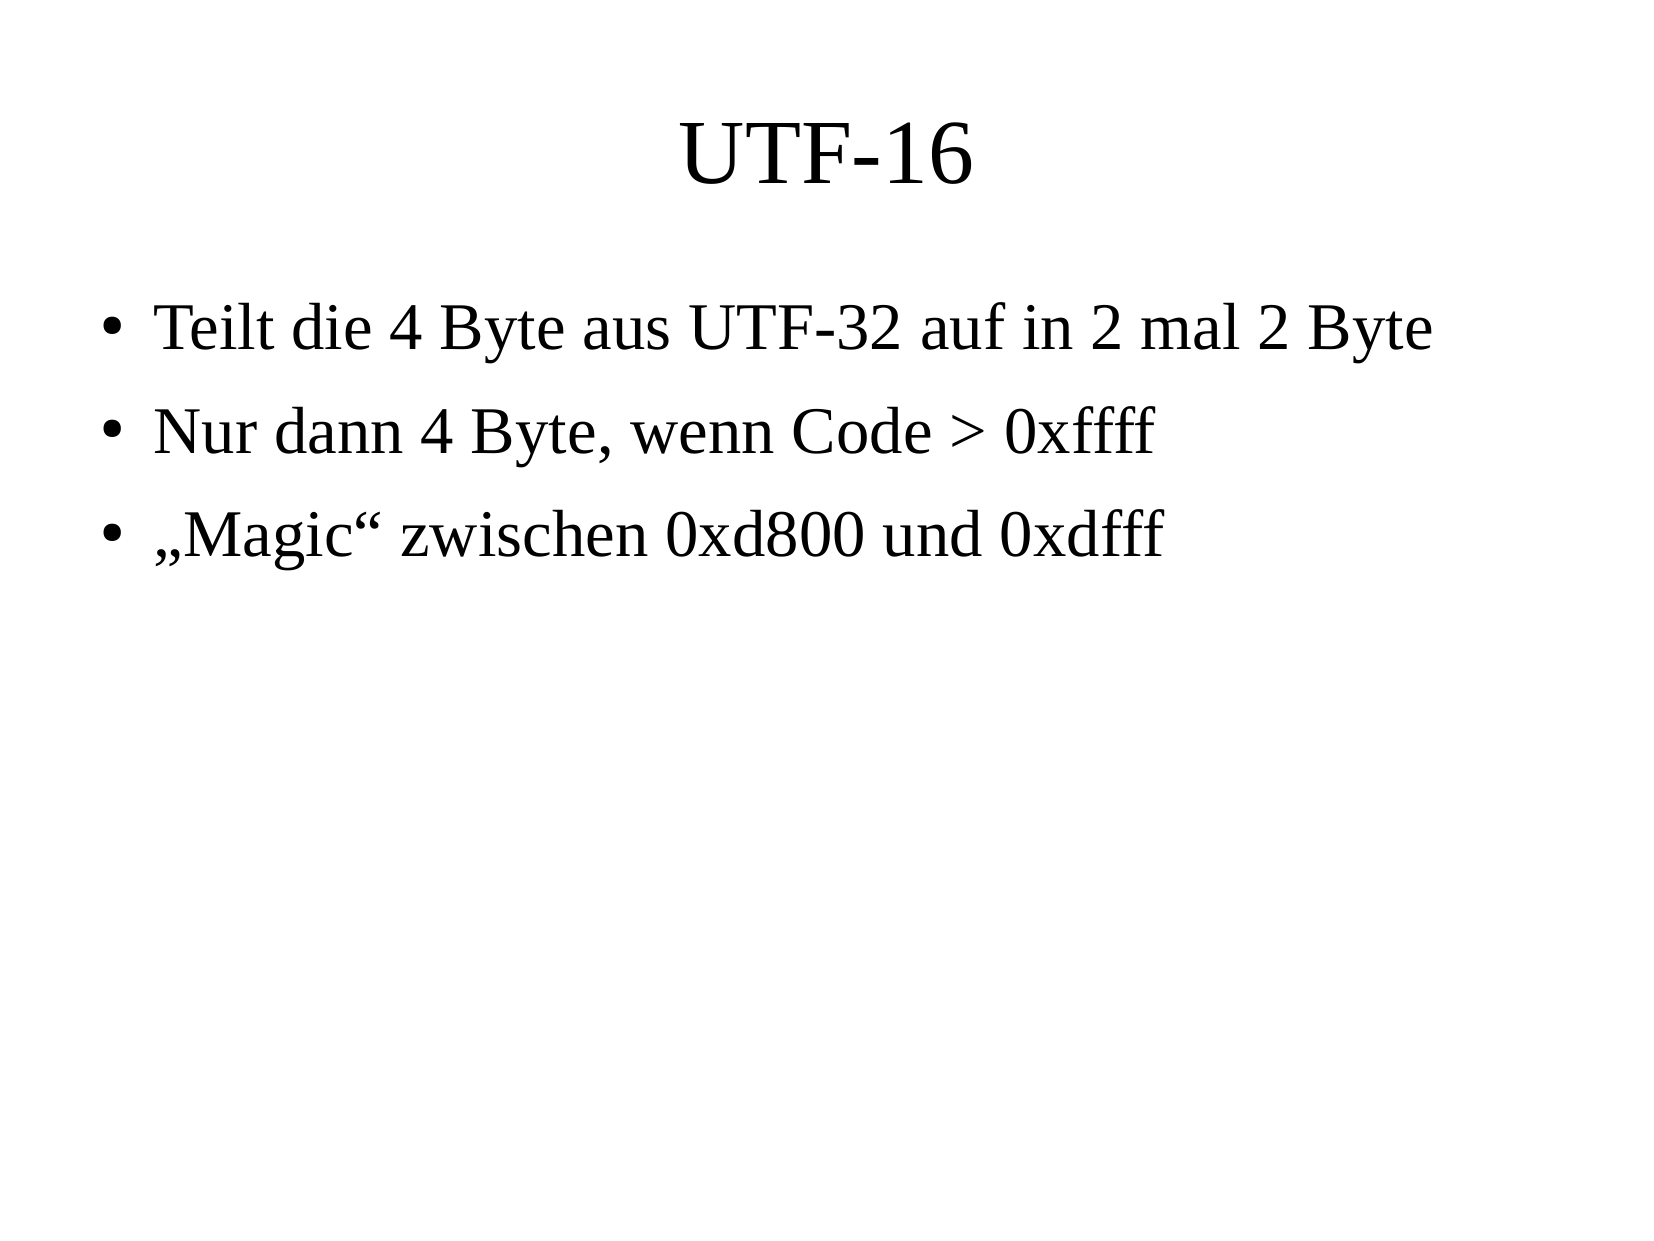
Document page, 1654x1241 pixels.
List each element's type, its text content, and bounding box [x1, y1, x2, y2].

list Teilt die 4 Byte aus UTF-32 auf in 2 mal 2 Byte Nur dann 4 Byte, wenn Code > 0xffff „Magic“ zwischen 0xd800 und 0xdfff [82, 290, 1571, 1010]
title UTF-16 [82, 49, 1571, 257]
